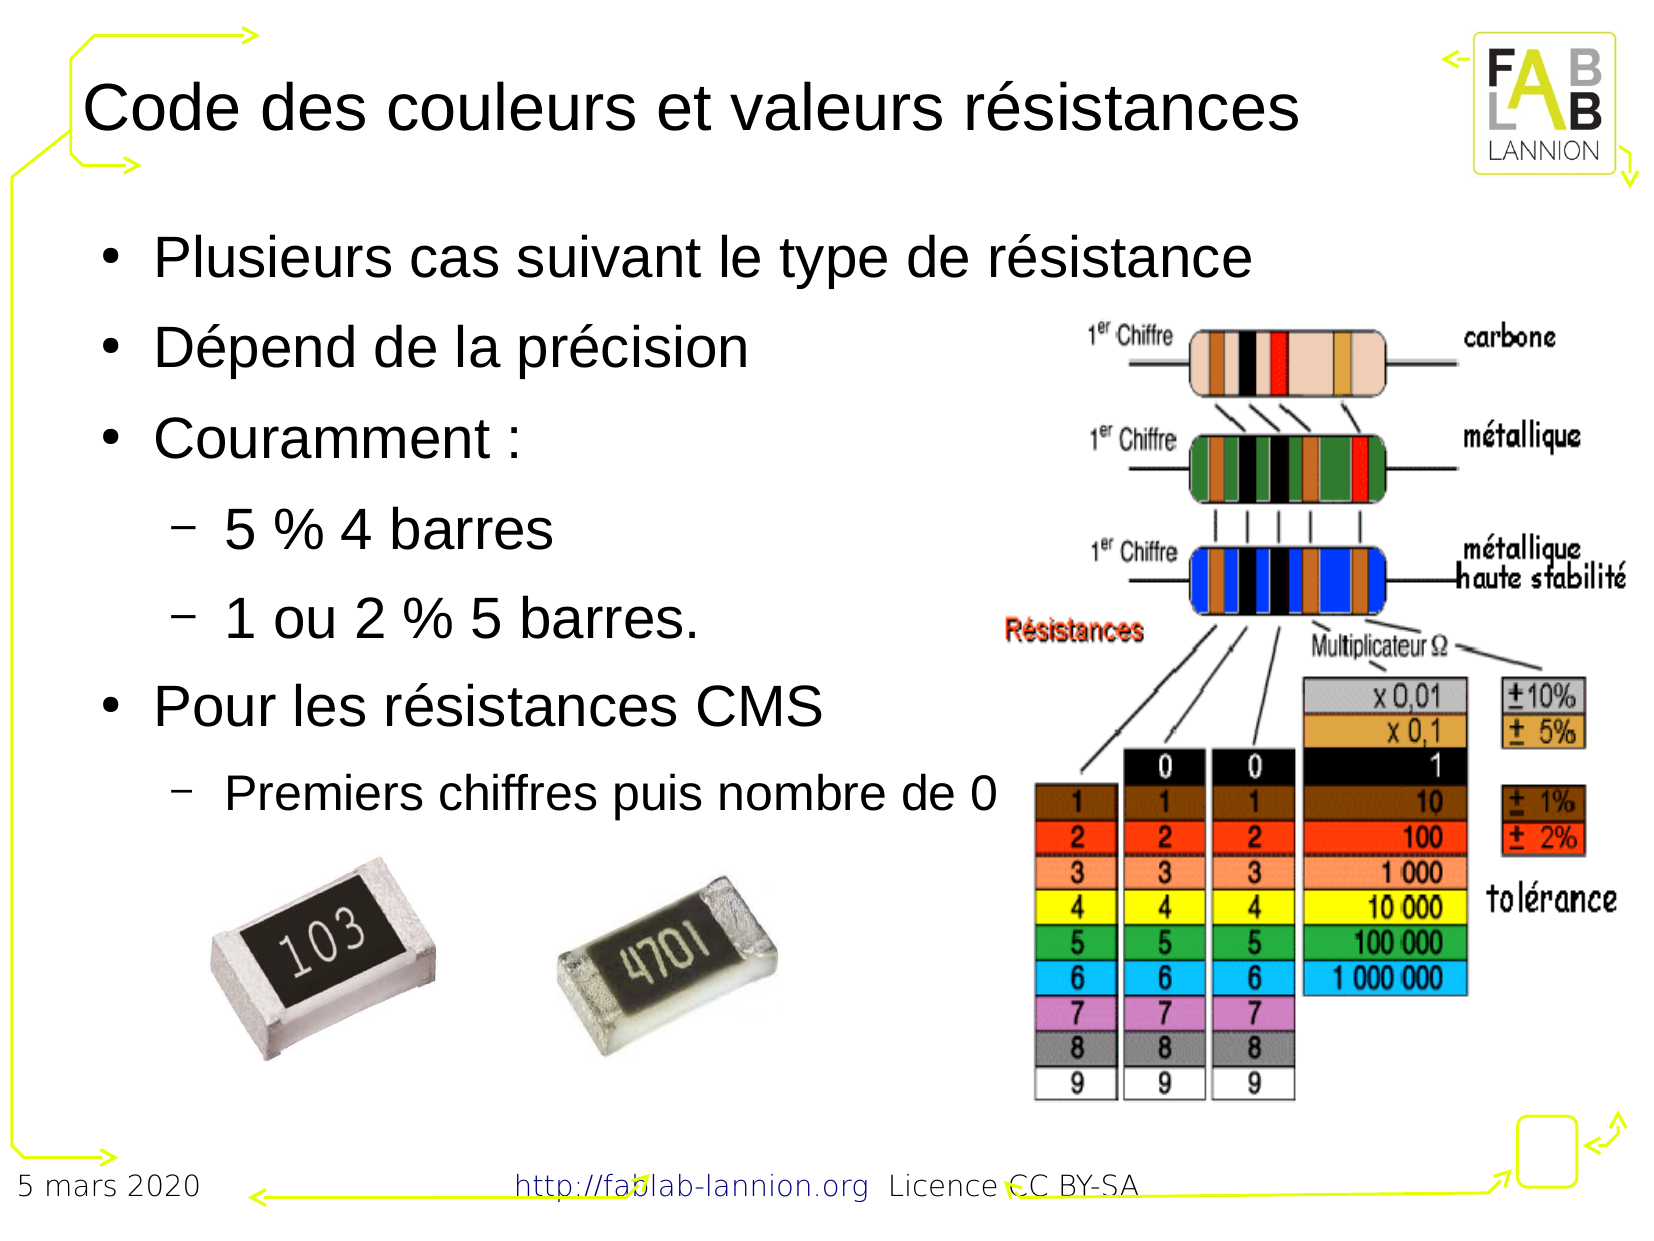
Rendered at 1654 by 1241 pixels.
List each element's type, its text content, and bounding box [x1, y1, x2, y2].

picture [1003, 318, 1629, 1103]
picture [208, 944, 438, 1063]
picture [555, 944, 780, 1095]
picture [1470, 29, 1619, 178]
title Code des couleurs et valeurs résistances [82, 49, 1441, 166]
list Plusieurs cas suivant le type de résistance Dépend de la précision Couramment : 5 % 4 barres 1 ou 2 % 5 barres. Pour les résistances CMS Premiers chiffres puis nombre de 0 [82, 224, 1571, 944]
